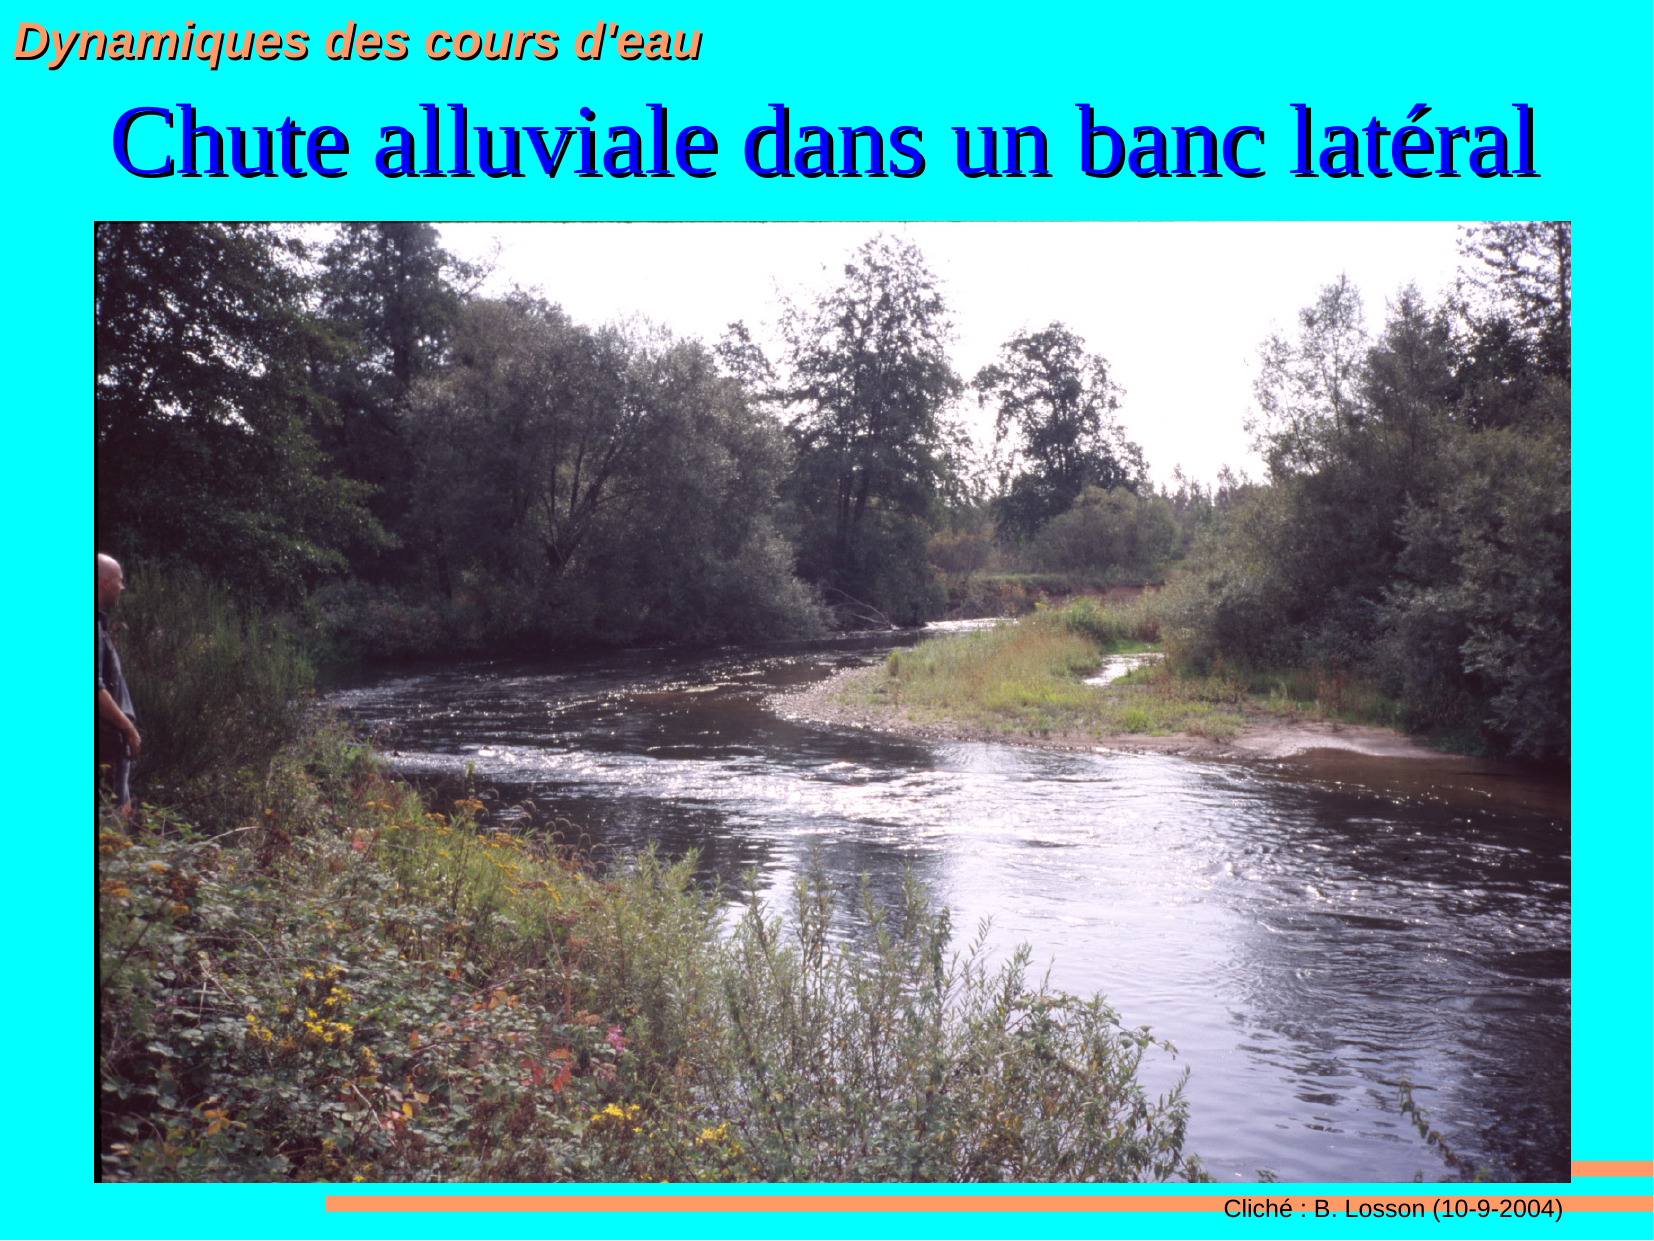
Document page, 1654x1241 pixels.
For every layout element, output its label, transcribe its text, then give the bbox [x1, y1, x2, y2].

text_box Chute alluviale dans un banc latéral [94, 76, 1556, 203]
title Dynamiques des cours d'eau [5, 4, 709, 77]
picture [94, 221, 1571, 1183]
text_box Cliché : B. Losson (10-9-2004) [1209, 1187, 1579, 1230]
